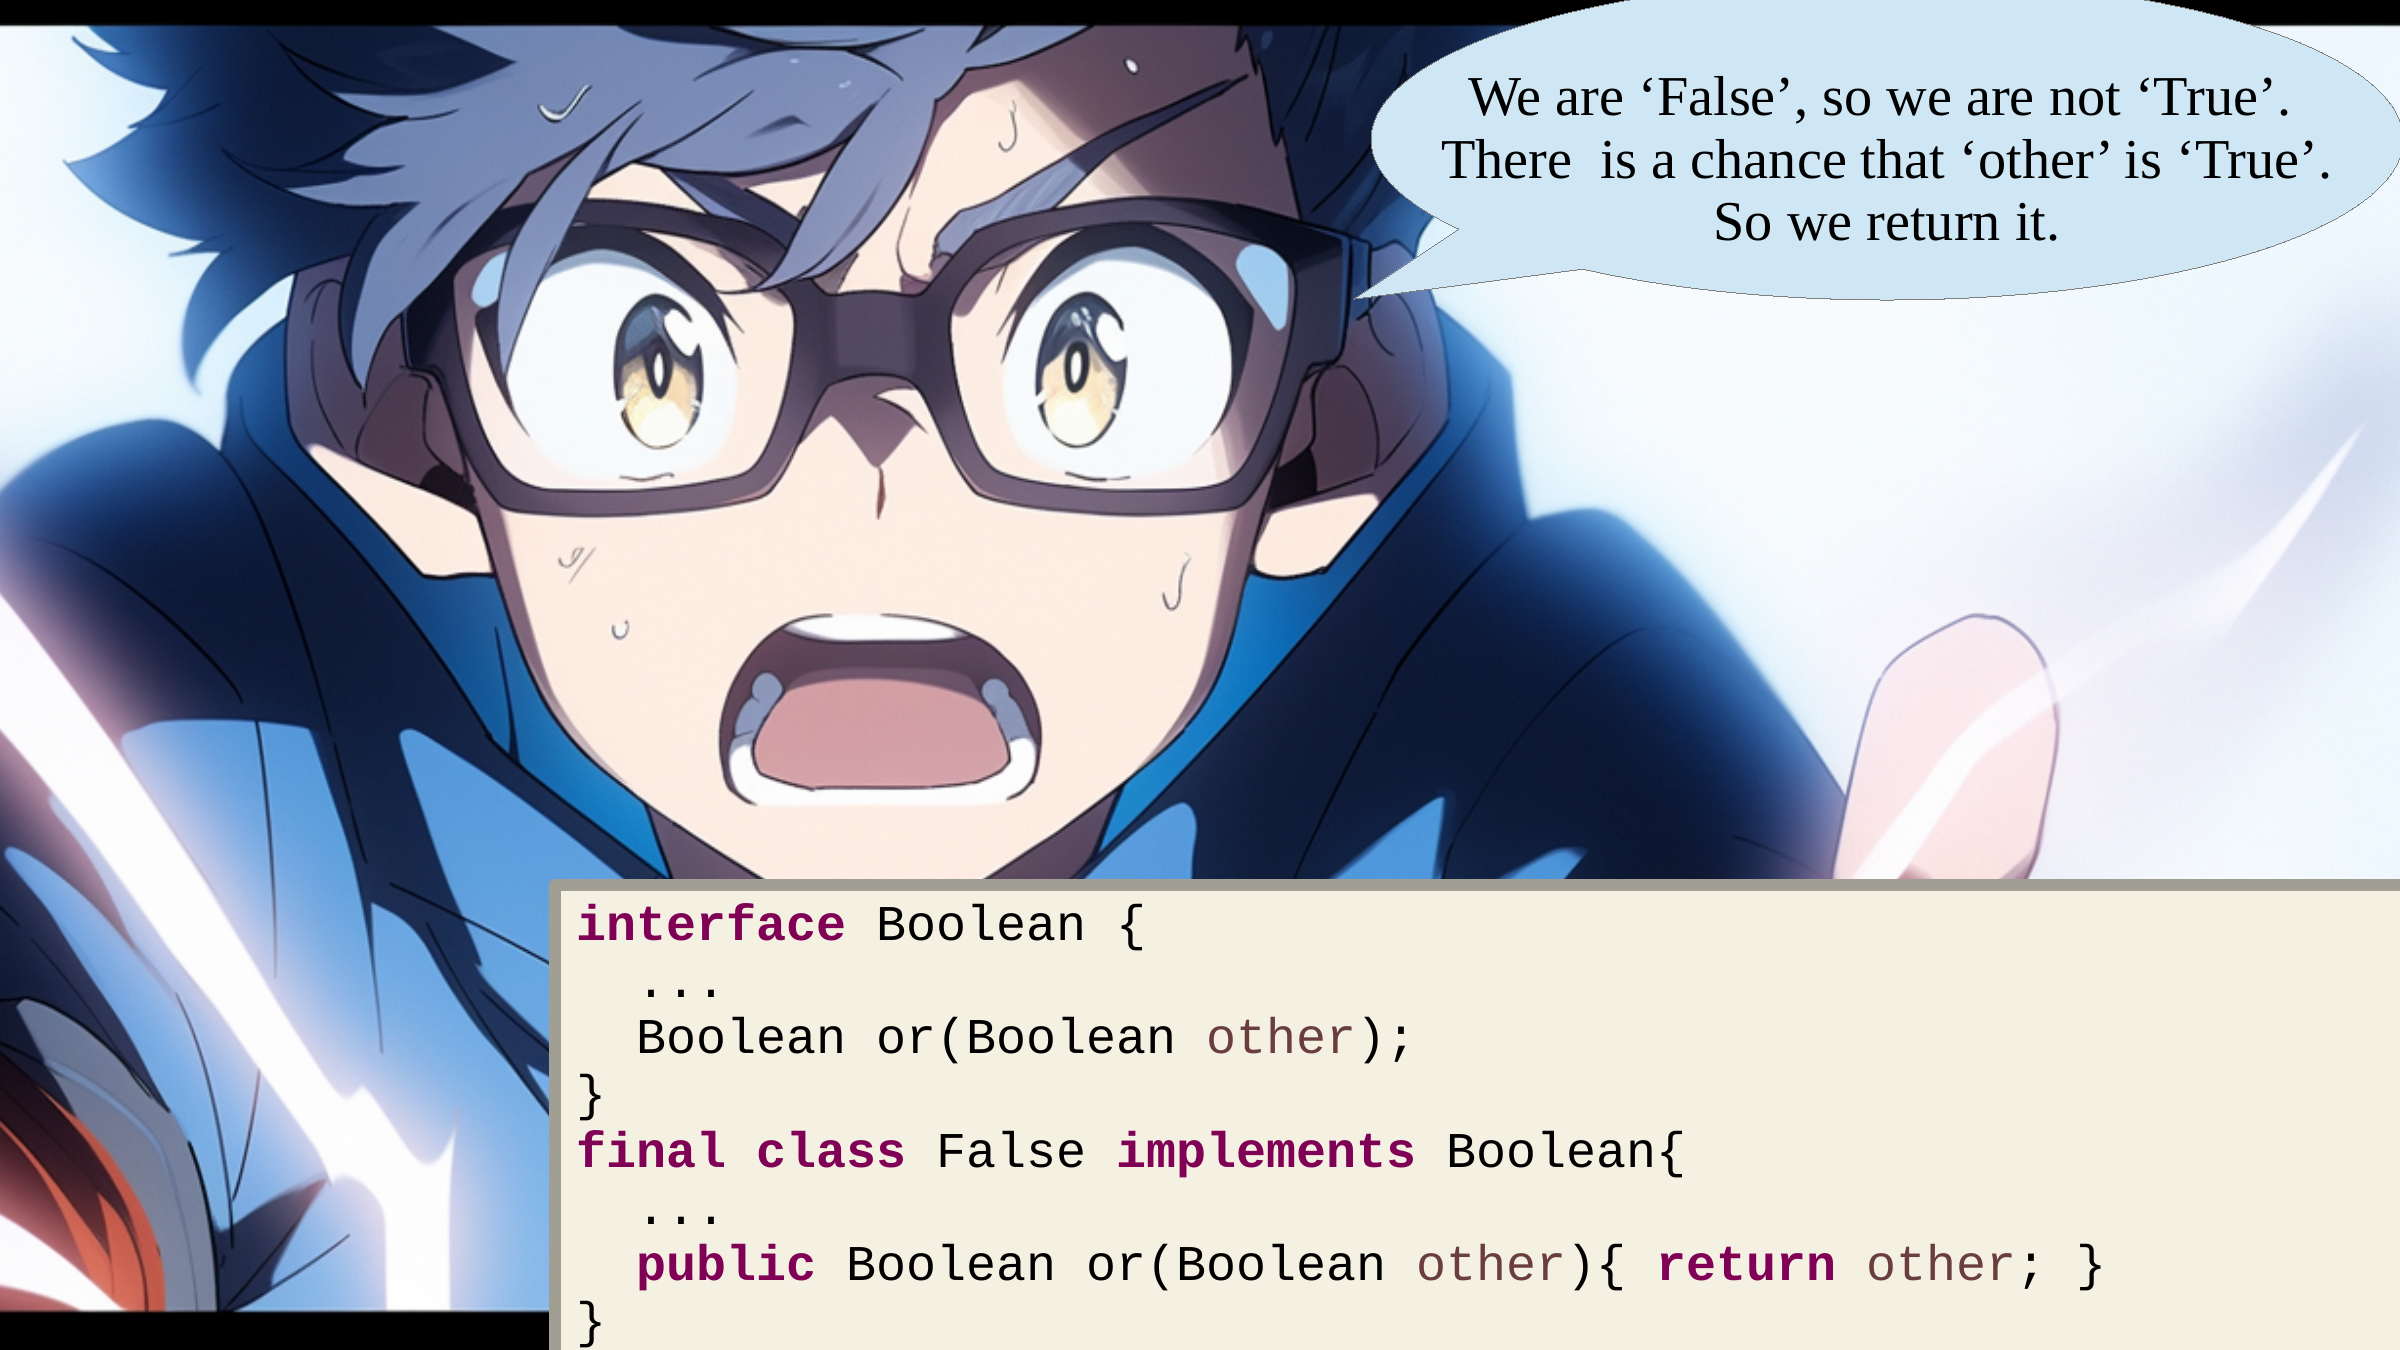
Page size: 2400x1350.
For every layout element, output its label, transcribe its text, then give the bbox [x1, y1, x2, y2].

text_box interface Boolean { ... Boolean or(Boolean other); } final class False implements Boolean{ ... public Boolean or(Boolean other){ return other; } } [555, 885, 2400, 1350]
picture [0, 0, 2400, 1350]
picture [2151, 0, 2400, 118]
text_box We are ‘False’, so we are not ‘True’. There is a chance that ‘other’ is ‘True’. So we return it. [1353, 0, 2400, 301]
